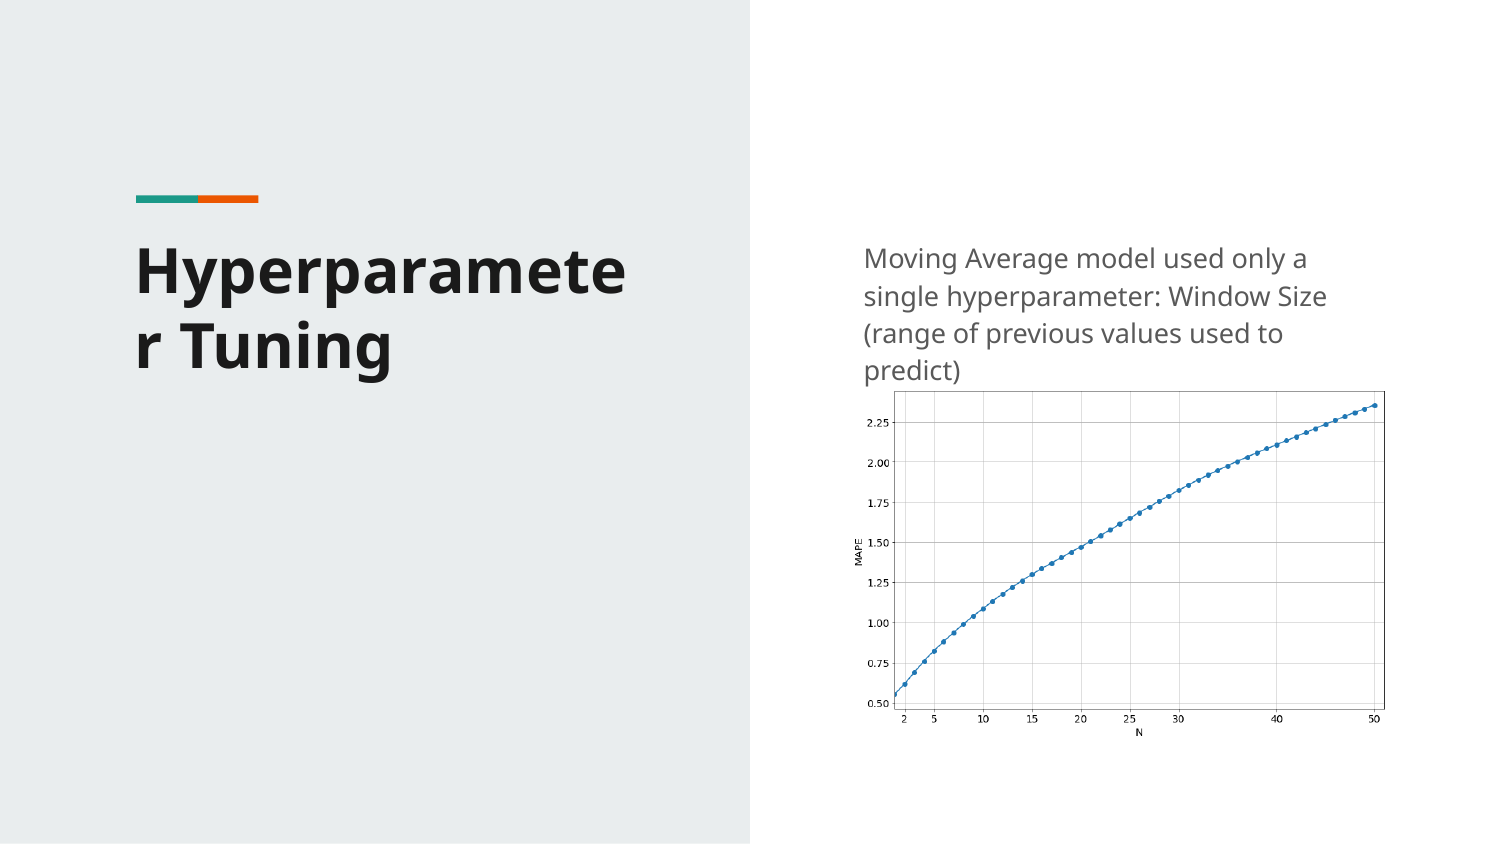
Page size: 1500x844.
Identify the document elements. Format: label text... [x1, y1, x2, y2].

picture [848, 383, 1391, 742]
list 1 [868, 367, 876, 378]
title Hyperparameter Tuning [119, 216, 662, 494]
list 1 [848, 221, 1403, 719]
subtitle Moving Average model used only a single hyperparameter: Window Size (range of previous values used to predict) [848, 221, 1391, 347]
